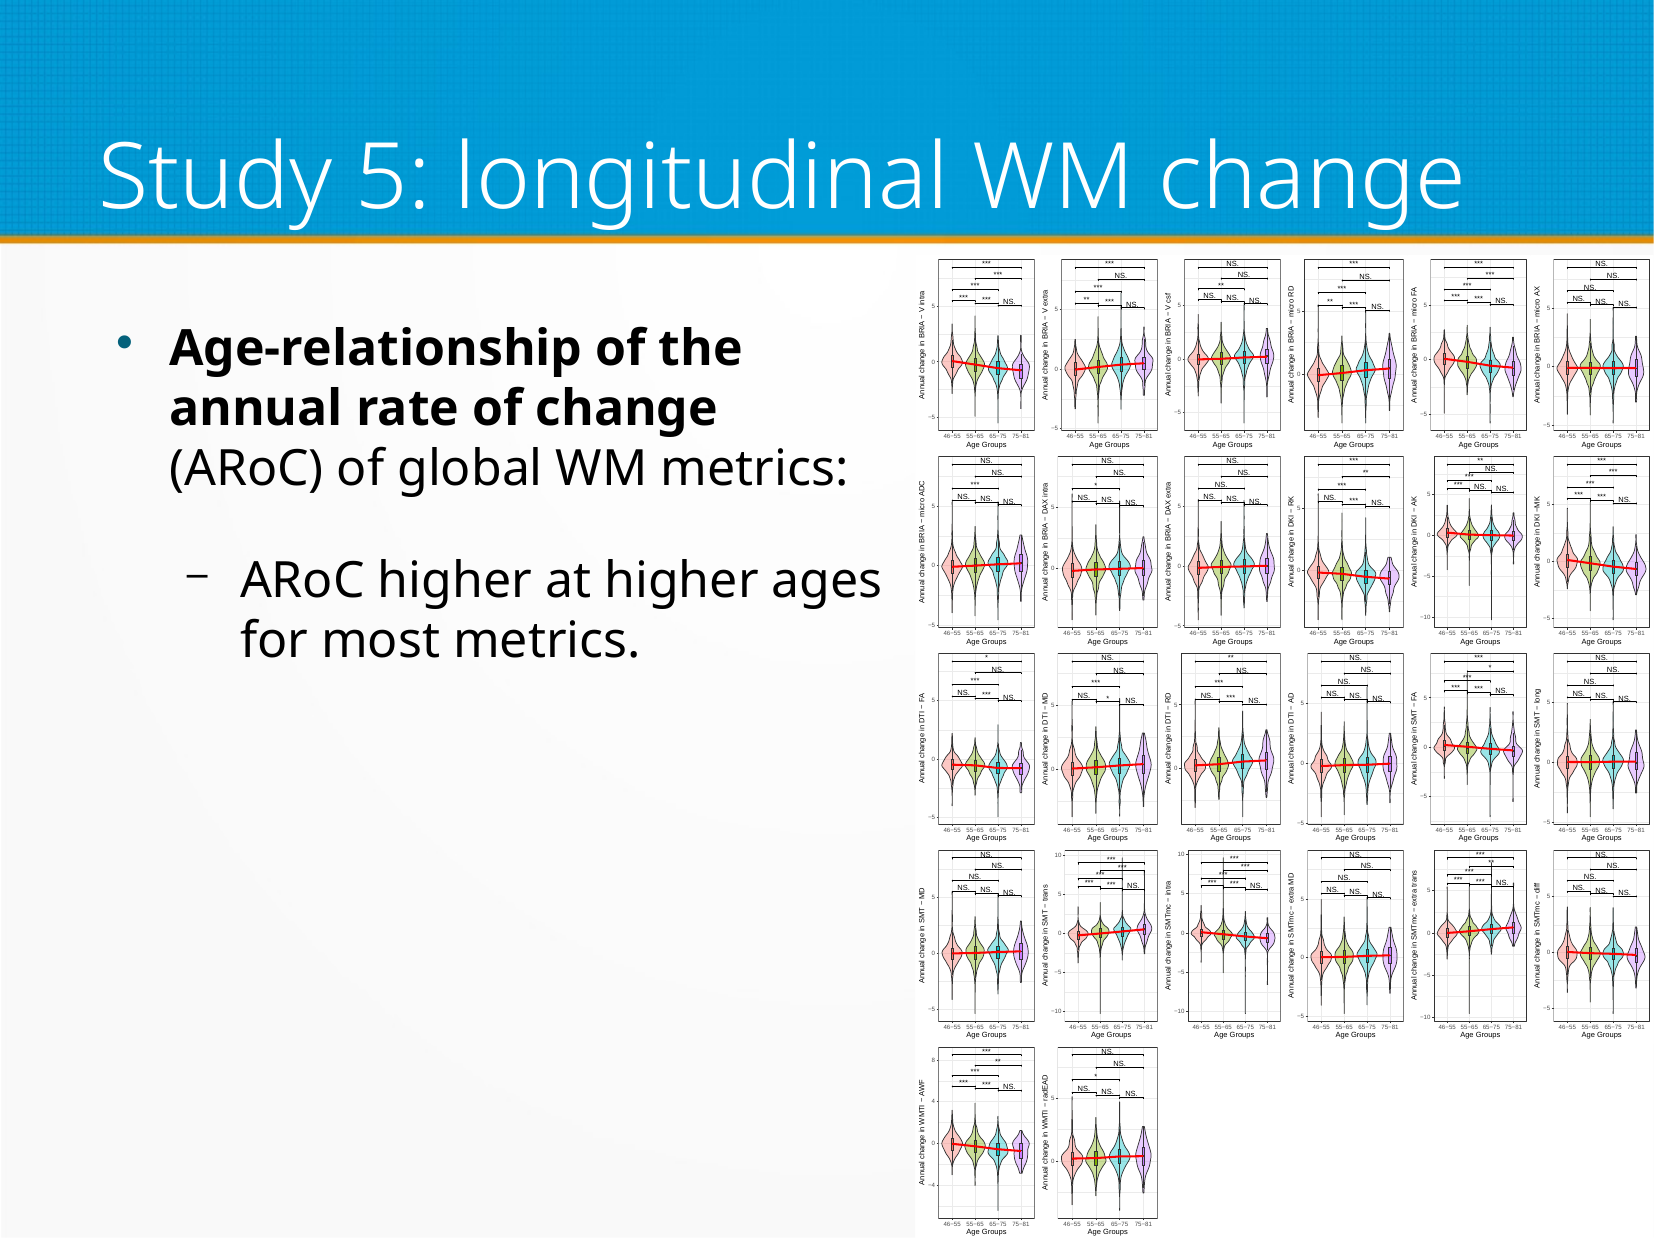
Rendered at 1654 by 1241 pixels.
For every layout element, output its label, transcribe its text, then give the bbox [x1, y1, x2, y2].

list Age-relationship of the annual rate of change (ARoC) of global WM metrics: ARoC higher at higher ages for most metrics. [98, 315, 886, 1211]
title Study 5: longitudinal WM change [98, 19, 1654, 227]
picture [0, 233, 1654, 1241]
